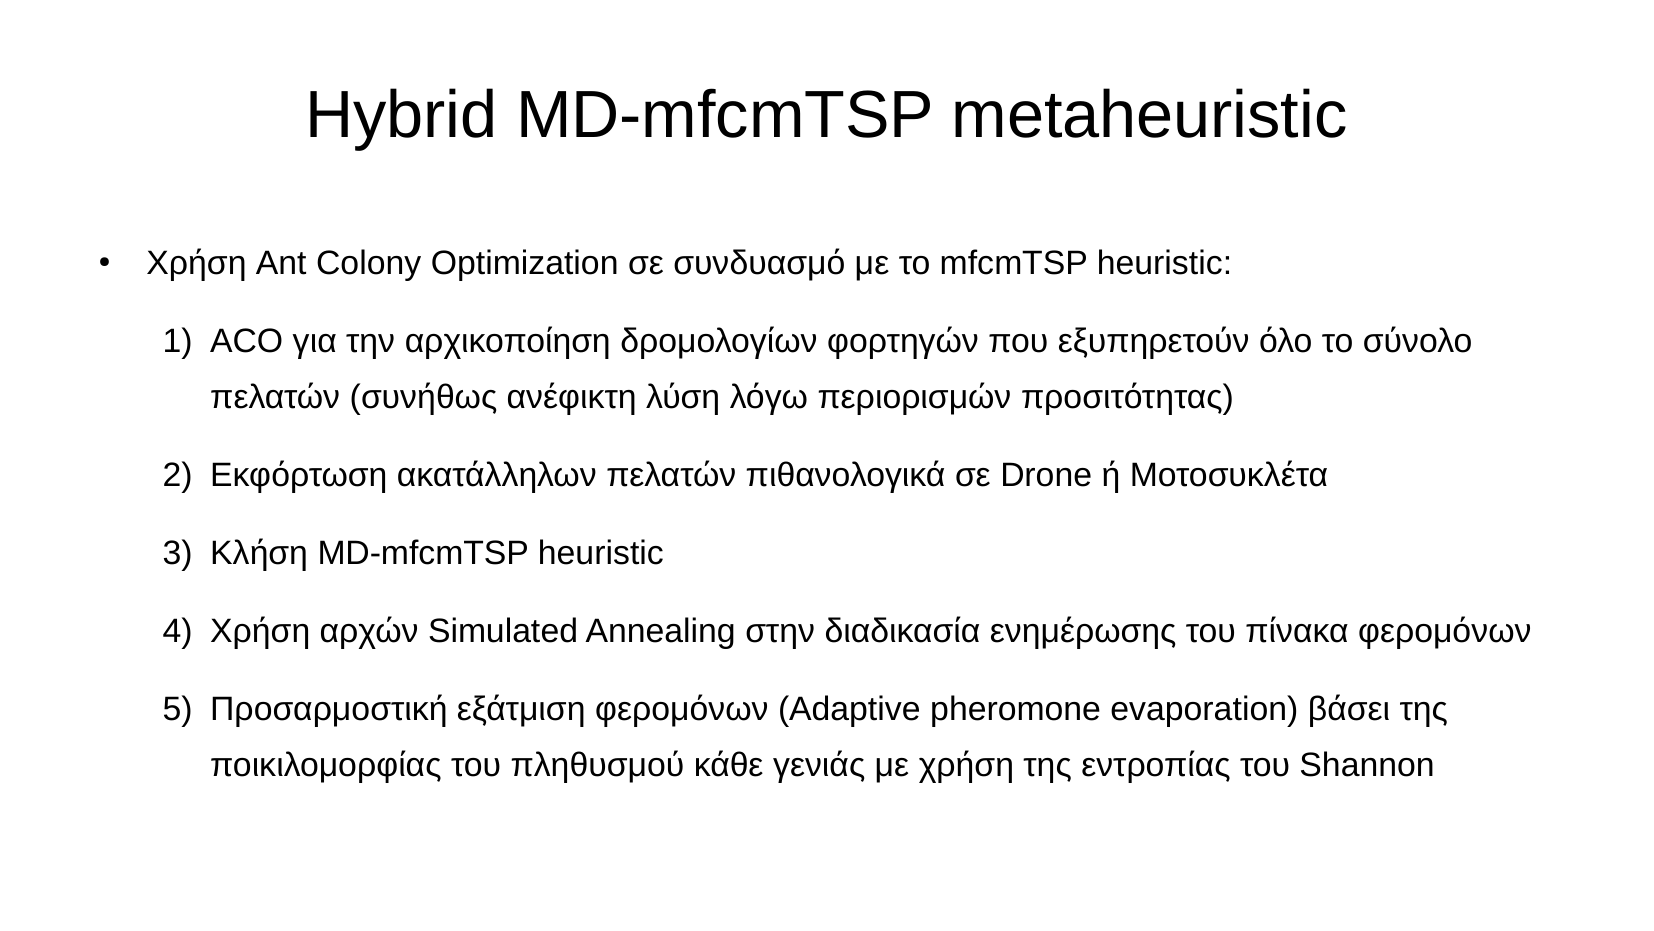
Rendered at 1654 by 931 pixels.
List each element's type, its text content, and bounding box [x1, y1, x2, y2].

list Χρήση Ant Colony Optimization σε συνδυασμό με το mfcmTSP heuristic: ACO για την αρχικοποίηση δρομολογίων φορτηγών που εξυπηρετούν όλο το σύνολο πελατών (συνήθως ανέφικτη λύση λόγω περιορισμών προσιτότητας) Εκφόρτωση ακατάλληλων πελατών πιθανολογικά σε Drone ή Μοτοσυκλέτα Κλήση MD-mfcmTSP heuristic Χρήση αρχών Simulated Annealing στην διαδικασία ενημέρωσης του πίνακα φερομόνων Προσαρμοστική εξάτμιση φερομόνων (Adaptive pheromone evaporation) βάσει της ποικιλομορφίας του πληθυσμού κάθε γενιάς με χρήση της εντροπίας του Shannon [82, 225, 1571, 826]
title Hybrid MD-mfcmTSP metaheuristic [82, 37, 1571, 193]
